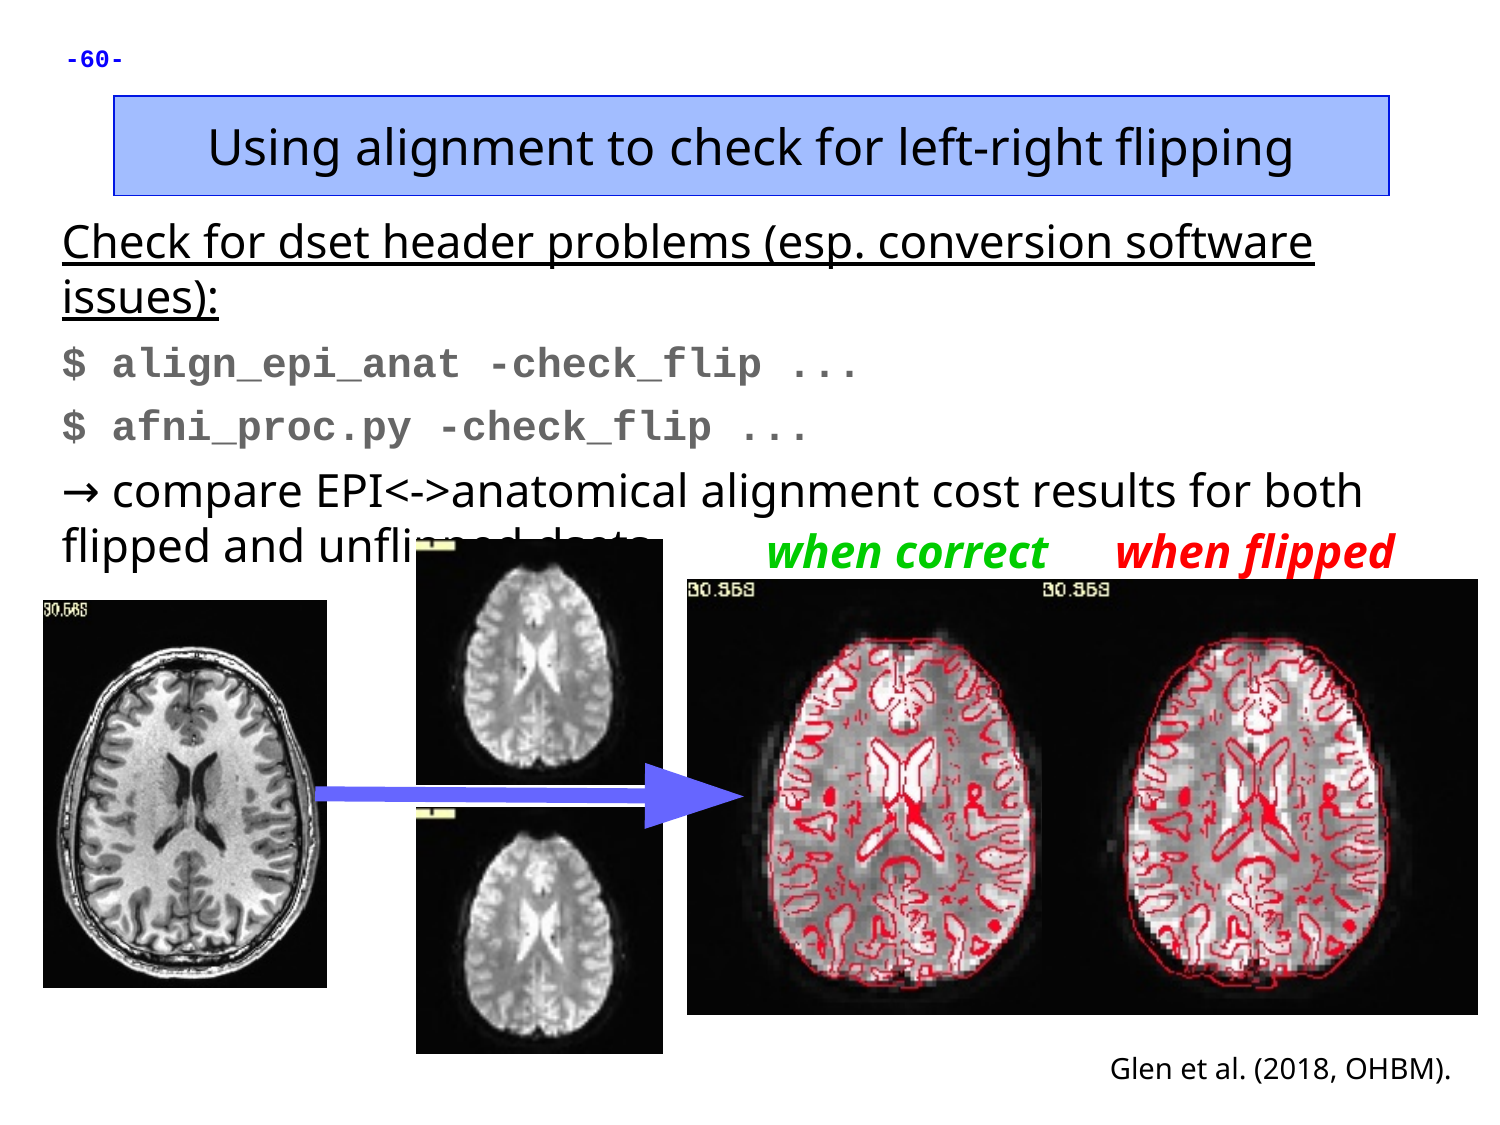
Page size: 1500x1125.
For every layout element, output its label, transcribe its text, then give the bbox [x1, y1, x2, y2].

text_box Using alignment to check for left-right flipping [114, 95, 1389, 196]
text_box when correct [751, 515, 1065, 579]
picture [416, 807, 663, 1054]
text_box Glen et al. (2018, OHBM). [1095, 1043, 1470, 1094]
picture [687, 579, 1478, 1015]
picture [416, 539, 663, 786]
text_box when flipped [1099, 515, 1412, 579]
picture [43, 600, 327, 988]
text_box Check for dset header problems (esp. conversion software issues): $ align_epi_anat -check_flip ... $ afni_proc.py -check_flip ... → compare EPI<->anatomical alignment cost results for both flipped and unflipped dsets. [45, 204, 1488, 1113]
